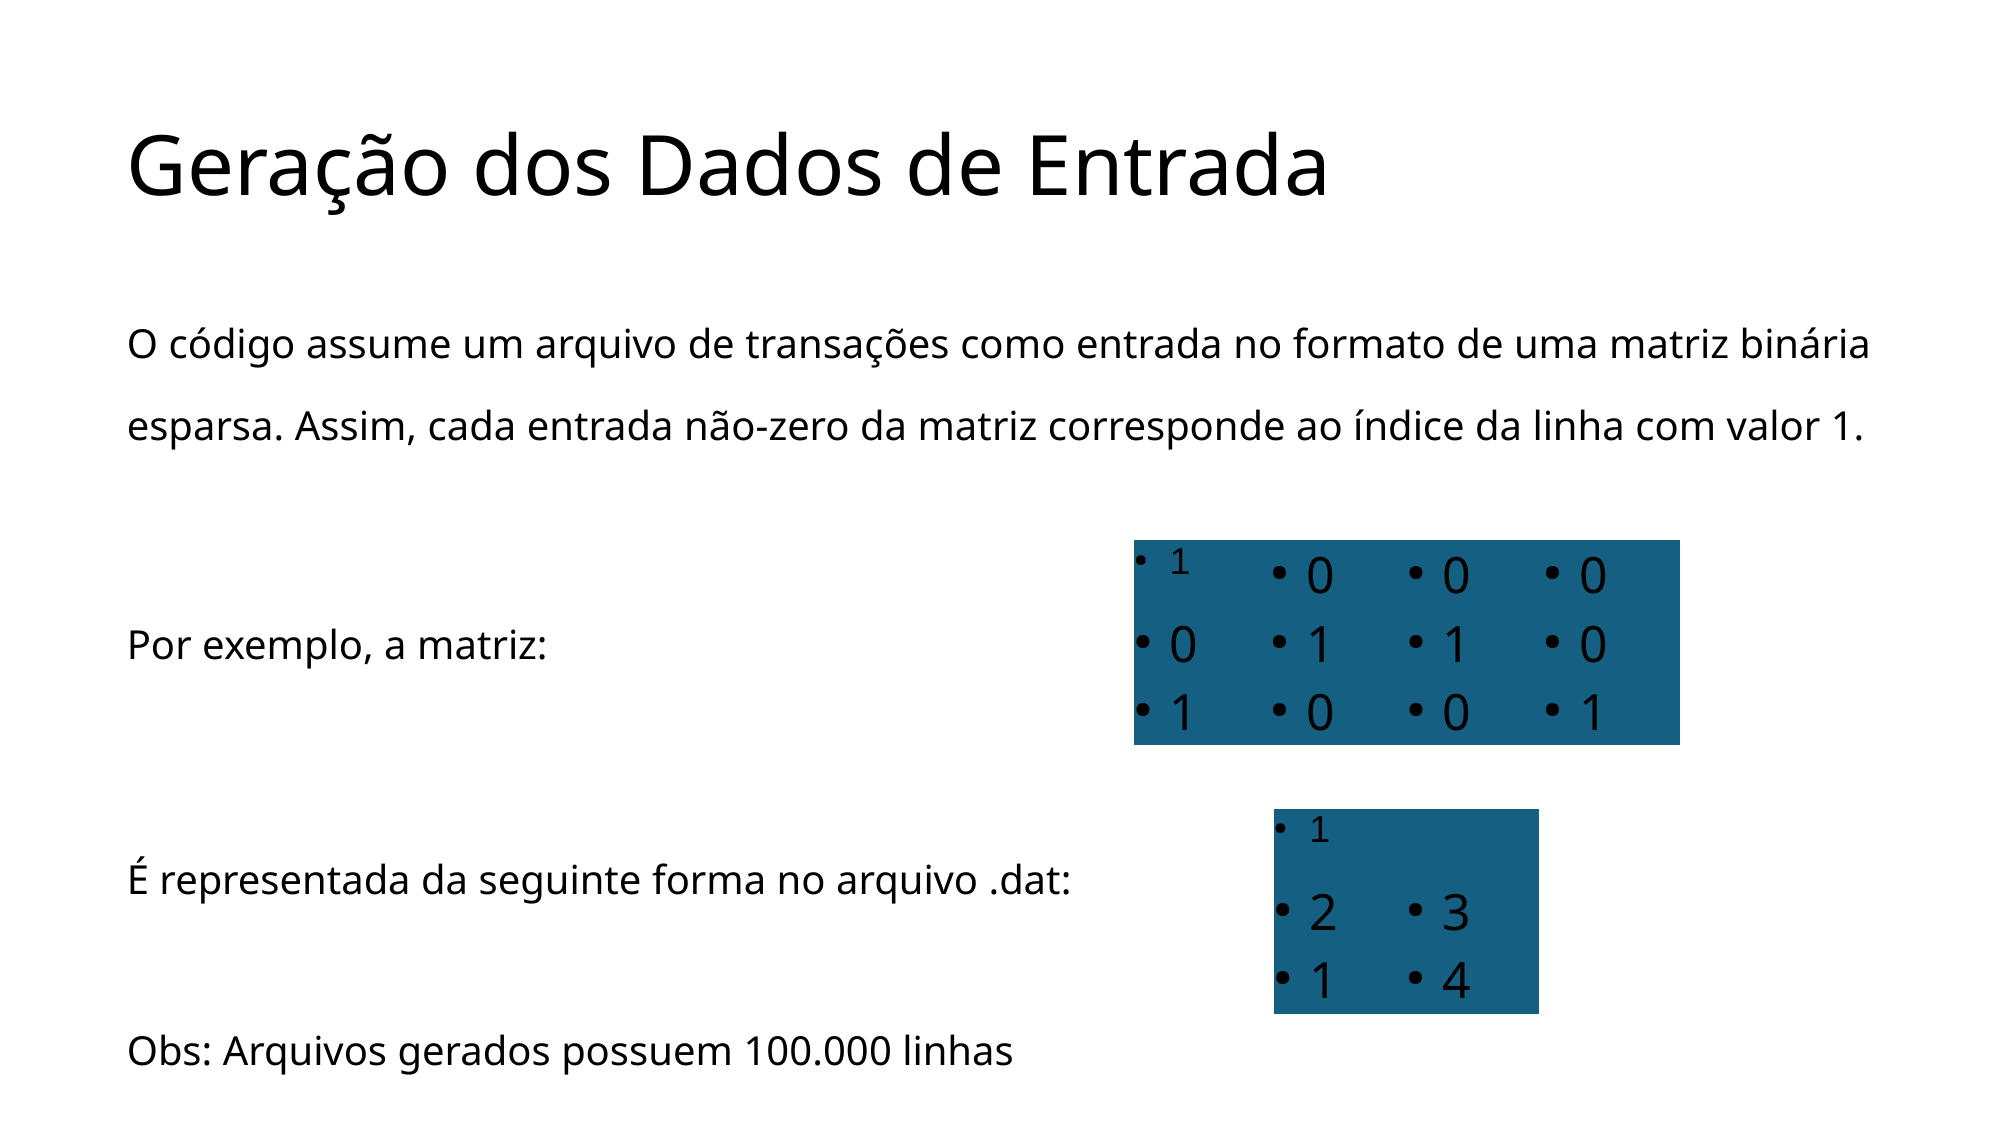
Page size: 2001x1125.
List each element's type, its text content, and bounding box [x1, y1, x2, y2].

list O código assume um arquivo de transações como entrada no formato de uma matriz binária esparsa. Assim, cada entrada não-zero da matriz corresponde ao índice da linha com valor 1. Por exemplo, a matriz: É representada da seguinte forma no arquivo .dat: Obs: Arquivos gerados possuem 100.000 linhas [111, 277, 1889, 1102]
table_header 0 [1271, 540, 1407, 609]
table_cell 1 [1274, 945, 1407, 1014]
table_header 0 [1544, 540, 1680, 609]
table_header 1 [1274, 809, 1407, 877]
table_header [1407, 809, 1539, 877]
table_cell 0 [1407, 677, 1544, 745]
title Geração dos Dados de Entrada [111, 59, 1837, 277]
table_cell 1 [1134, 677, 1271, 745]
table_header 1 [1134, 540, 1271, 609]
table_cell 1 [1271, 609, 1407, 677]
table_cell 0 [1134, 609, 1271, 677]
table_cell 3 [1407, 877, 1539, 945]
table_header 0 [1407, 540, 1544, 609]
table_cell 0 [1271, 677, 1407, 745]
table_cell 0 [1544, 609, 1680, 677]
table_cell 2 [1274, 877, 1407, 945]
table_cell 1 [1544, 677, 1680, 745]
table_cell 1 [1407, 609, 1544, 677]
table_cell 4 [1407, 945, 1539, 1014]
